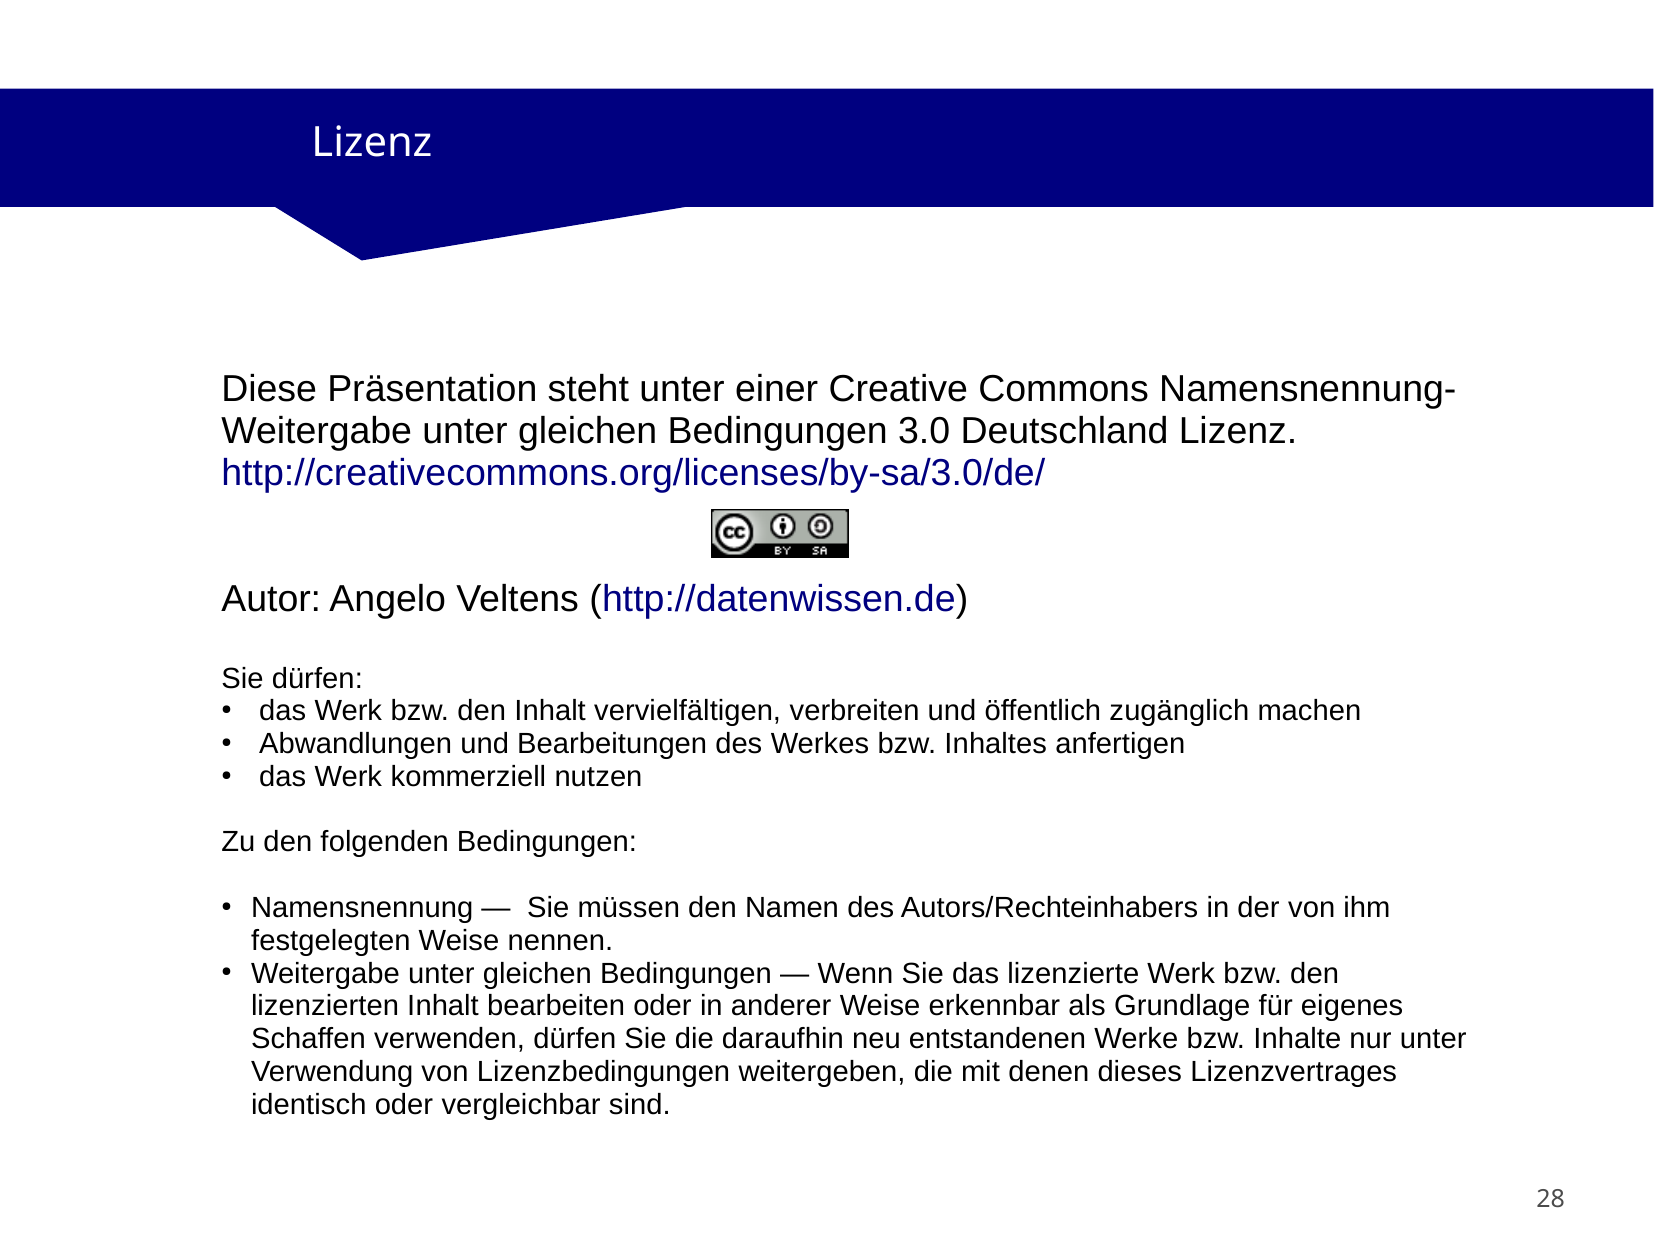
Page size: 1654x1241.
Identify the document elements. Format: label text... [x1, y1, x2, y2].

text_box [0, 88, 1654, 261]
text_box Lizenz [296, 104, 474, 178]
text_box Diese Präsentation steht unter einer Creative Commons Namensnennung-Weitergabe unter gleichen Bedingungen 3.0 Deutschland Lizenz. http://creativecommons.org/licenses/by-sa/3.0/de/ Autor: Angelo Veltens (http://datenwissen.de) Sie dürfen: das Werk bzw. den Inhalt vervielfältigen, verbreiten und öffentlich zugänglich machen Abwandlungen und Bearbeitungen des Werkes bzw. Inhaltes anfertigen das Werk kommerziell nutzen Zu den folgenden Bedingungen: Namensnennung — Sie müssen den Namen des Autors/Rechteinhabers in der von ihm festgelegten Weise nennen. Weitergabe unter gleichen Bedingungen — Wenn Sie das lizenzierte Werk bzw. den lizenzierten Inhalt bearbeiten oder in anderer Weise erkennbar als Grundlage für eigenes Schaffen verwenden, dürfen Sie die daraufhin neu entstandenen Werke bzw. Inhalte nur unter Verwendung von Lizenzbedingungen weitergeben, die mit denen dieses Lizenzvertrages identisch oder vergleichbar sind. [206, 360, 1506, 1128]
